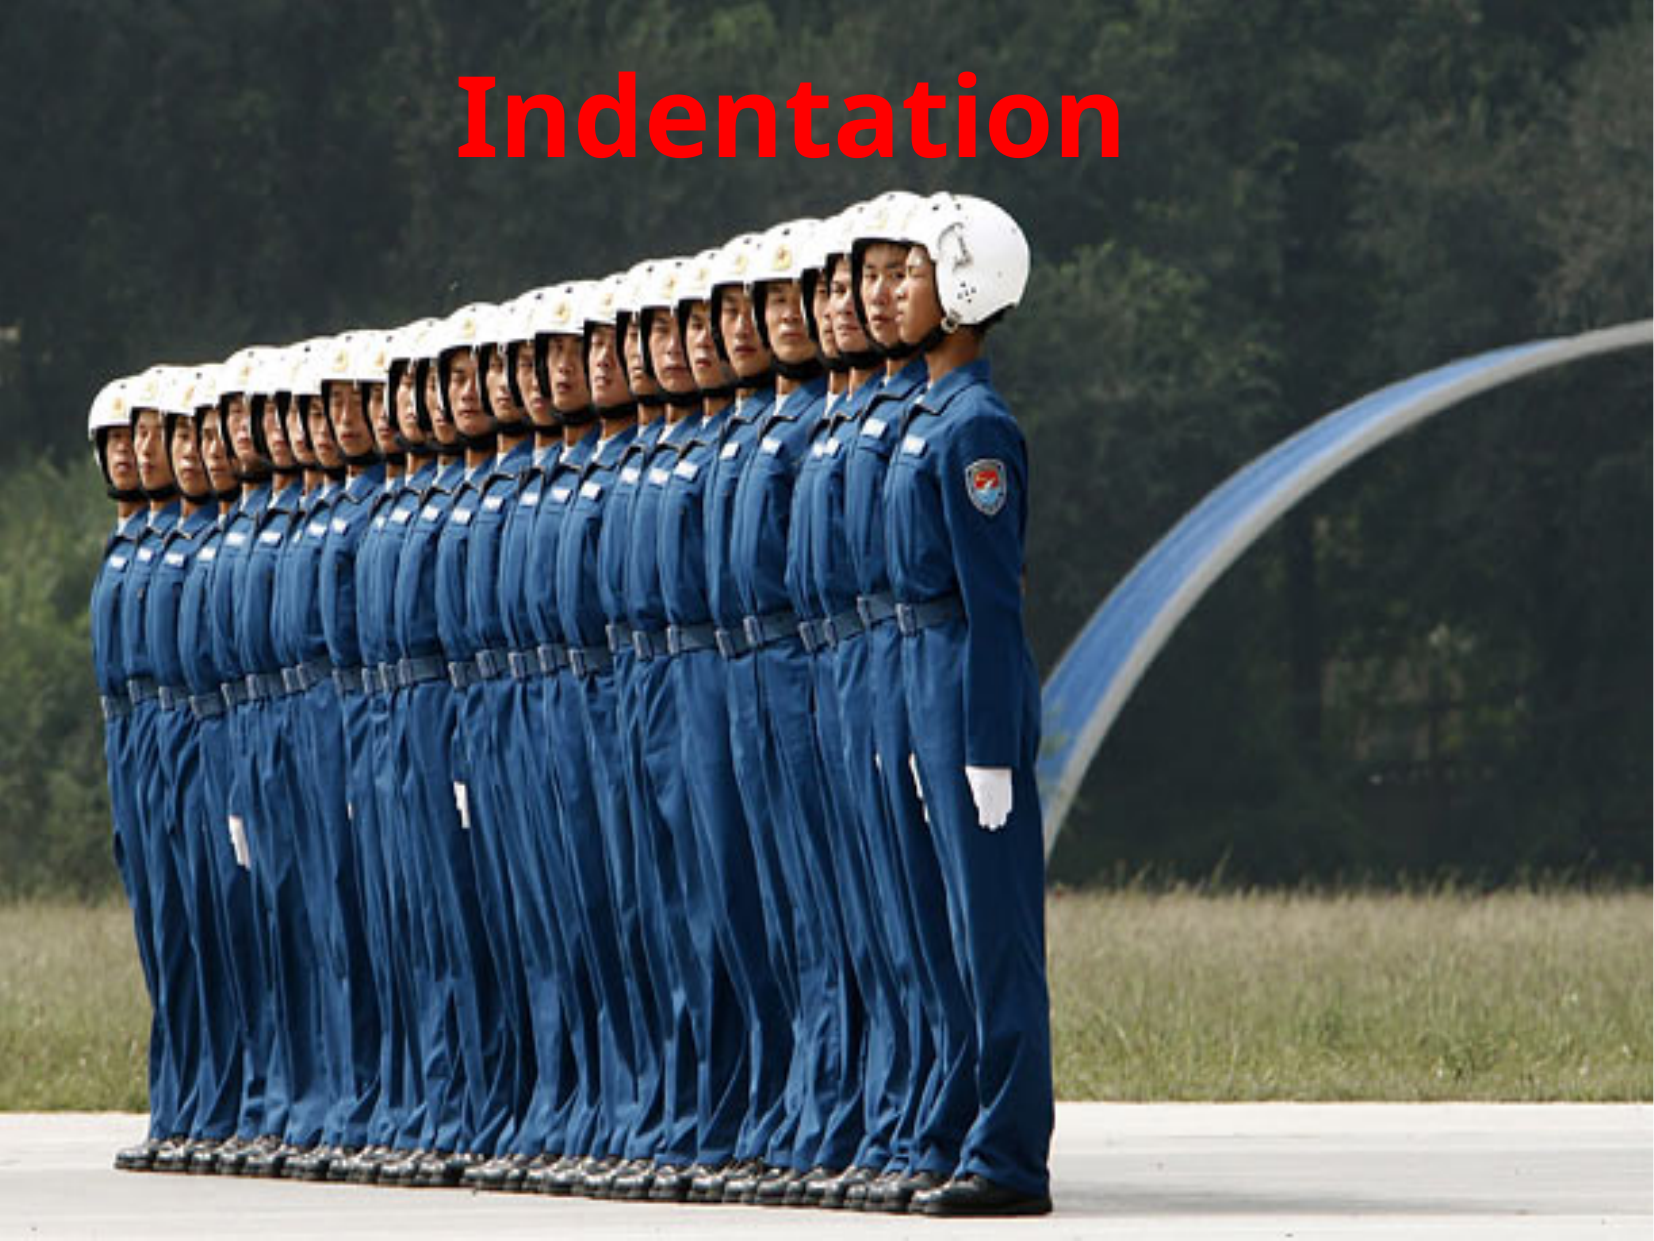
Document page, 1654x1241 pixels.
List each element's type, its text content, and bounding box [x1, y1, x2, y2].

picture [0, 0, 1654, 1241]
text_box Indentation [206, 29, 1447, 200]
